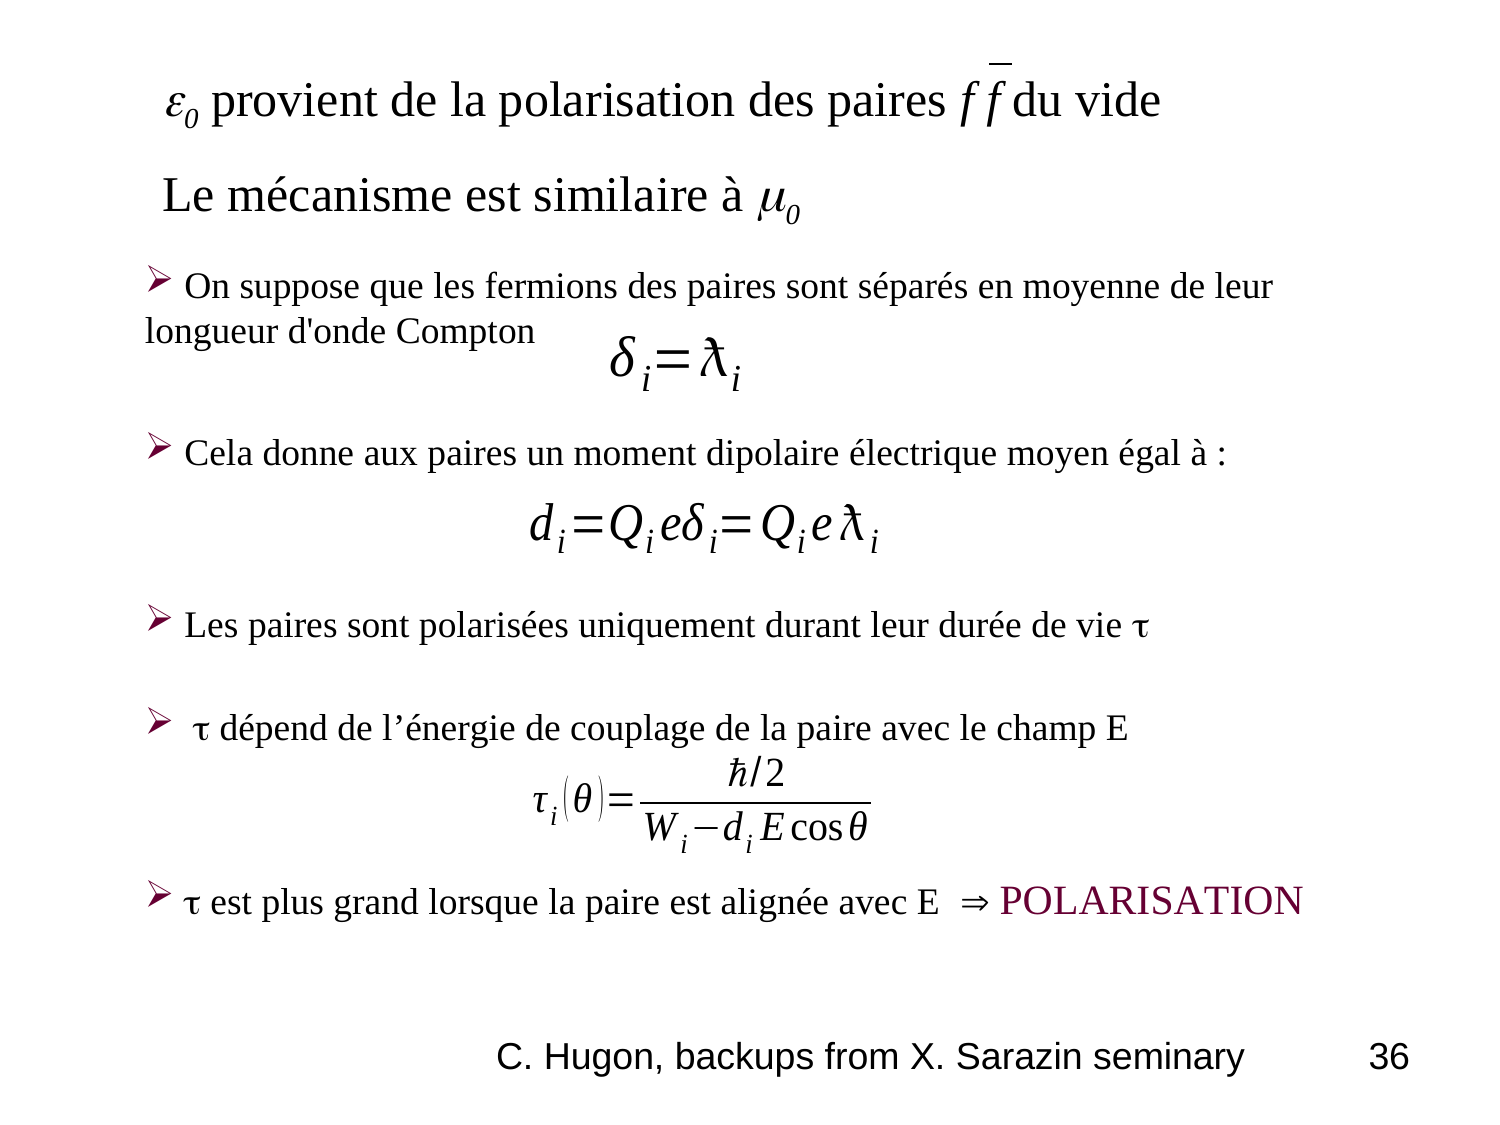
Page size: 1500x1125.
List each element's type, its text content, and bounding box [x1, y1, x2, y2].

chart [522, 756, 887, 853]
chart [517, 490, 895, 563]
text_box  est plus grand lorsque la paire est alignée avec E  POLARISATION [130, 853, 1329, 931]
text_box Cela donne aux paires un moment dipolaire électrique moyen égal à : [130, 420, 1345, 481]
text_box 0 provient de la polarisation des paires f f du vide Le mécanisme est similaire à 0 [147, 31, 1177, 238]
text_box On suppose que les fermions des paires sont séparés en moyenne de leur longueur d'onde Compton [130, 253, 1427, 360]
chart [596, 322, 761, 401]
text_box  dépend de l’énergie de couplage de la paire avec le champ E [130, 684, 1470, 756]
text_box Les paires sont polarisées uniquement durant leur durée de vie  [130, 580, 1178, 653]
